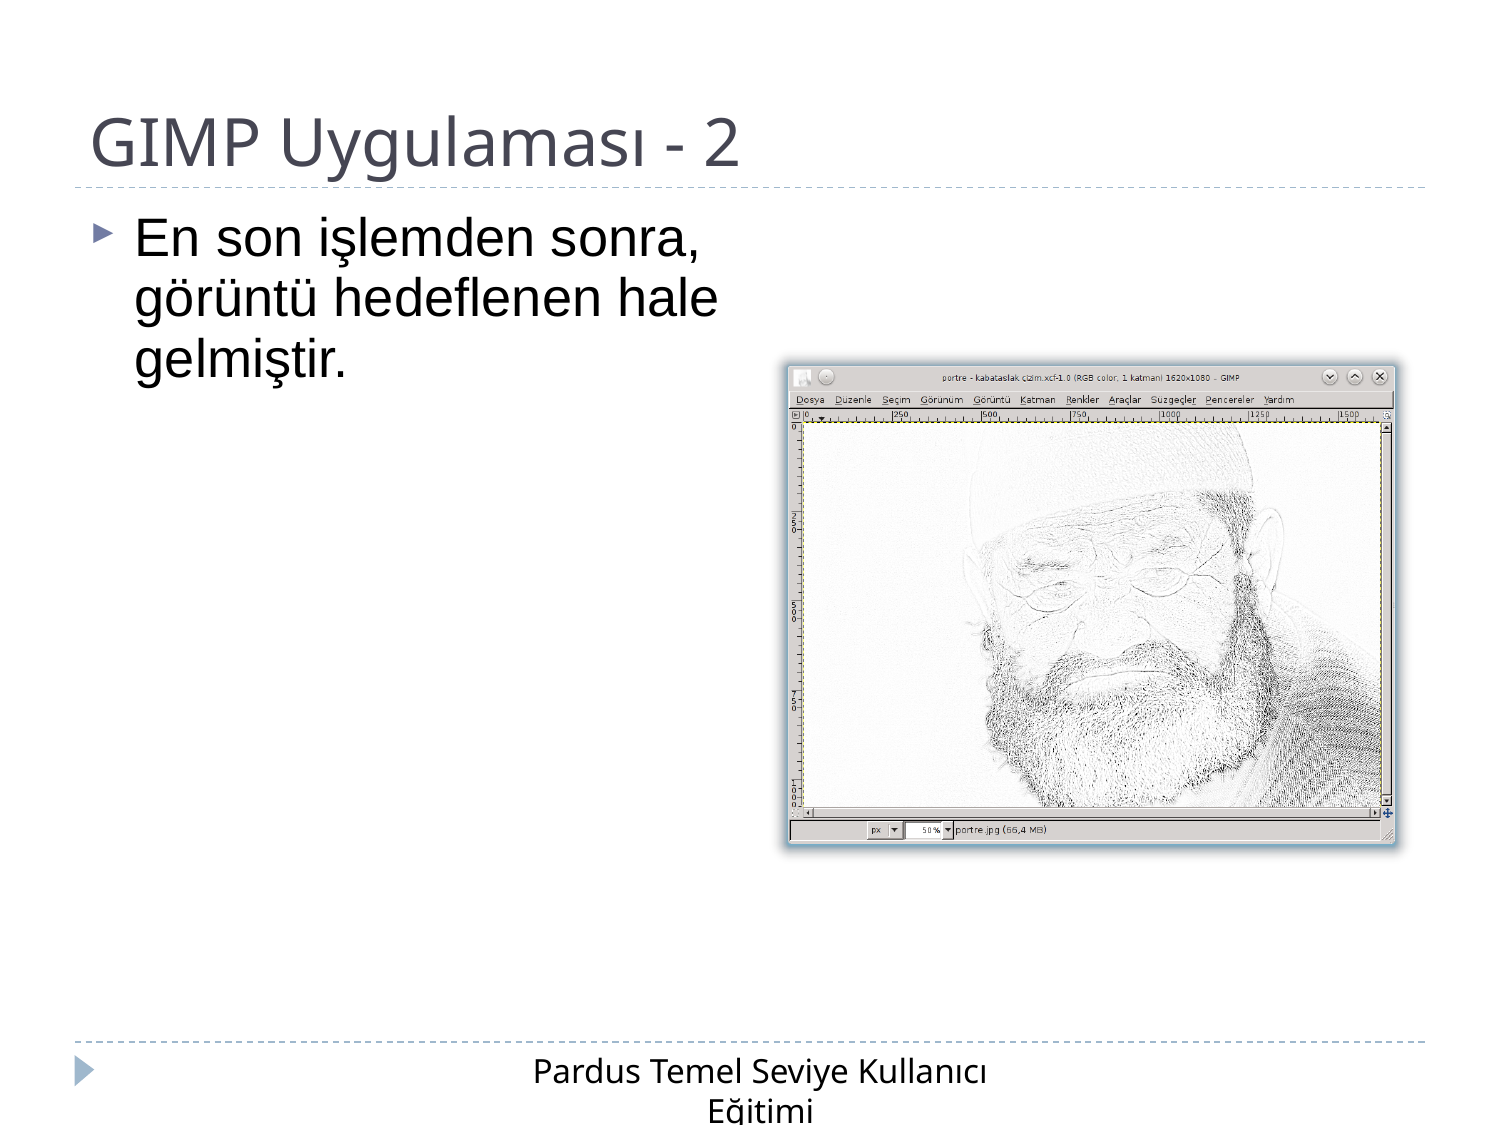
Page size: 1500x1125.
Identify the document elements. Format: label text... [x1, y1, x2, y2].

picture [759, 337, 1423, 872]
list En son işlemden sonra, görüntü hedeflenen hale gelmiştir. [75, 200, 738, 1010]
title GIMP Uygulaması - 2 [75, 37, 1425, 188]
